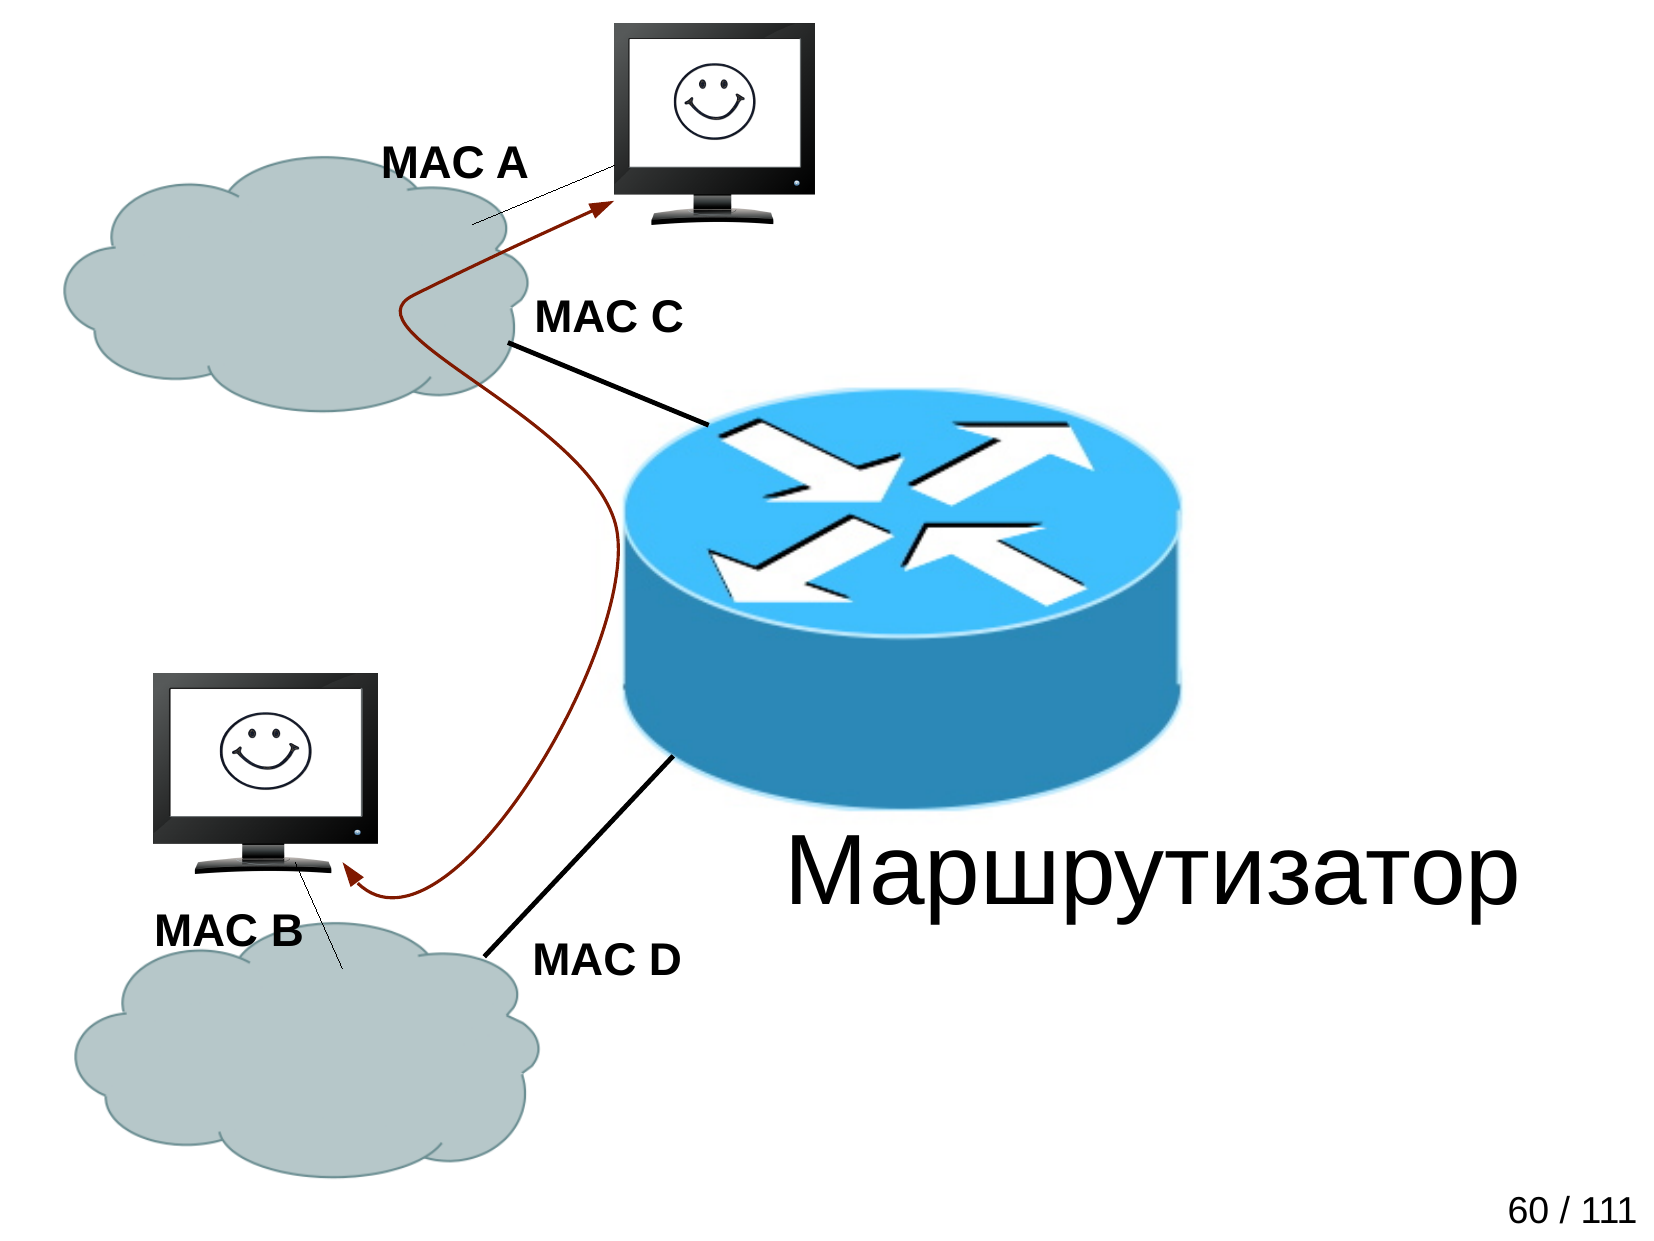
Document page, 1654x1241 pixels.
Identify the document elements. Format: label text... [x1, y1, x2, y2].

picture [559, 449, 616, 726]
text_box <number> / 111 [1379, 1182, 1653, 1239]
text_box [645, 40, 779, 138]
picture [23, 118, 580, 439]
text_box MAC D [517, 926, 697, 993]
picture [153, 673, 378, 874]
picture [614, 23, 815, 225]
text_box Маршрутизатор [770, 806, 1536, 934]
picture [34, 884, 591, 1205]
picture [402, 219, 1264, 926]
text_box MAC A [366, 129, 544, 197]
text_box [188, 690, 338, 788]
picture [363, 884, 429, 896]
text_box MAC C [519, 283, 700, 350]
text_box MAC B [139, 897, 319, 964]
